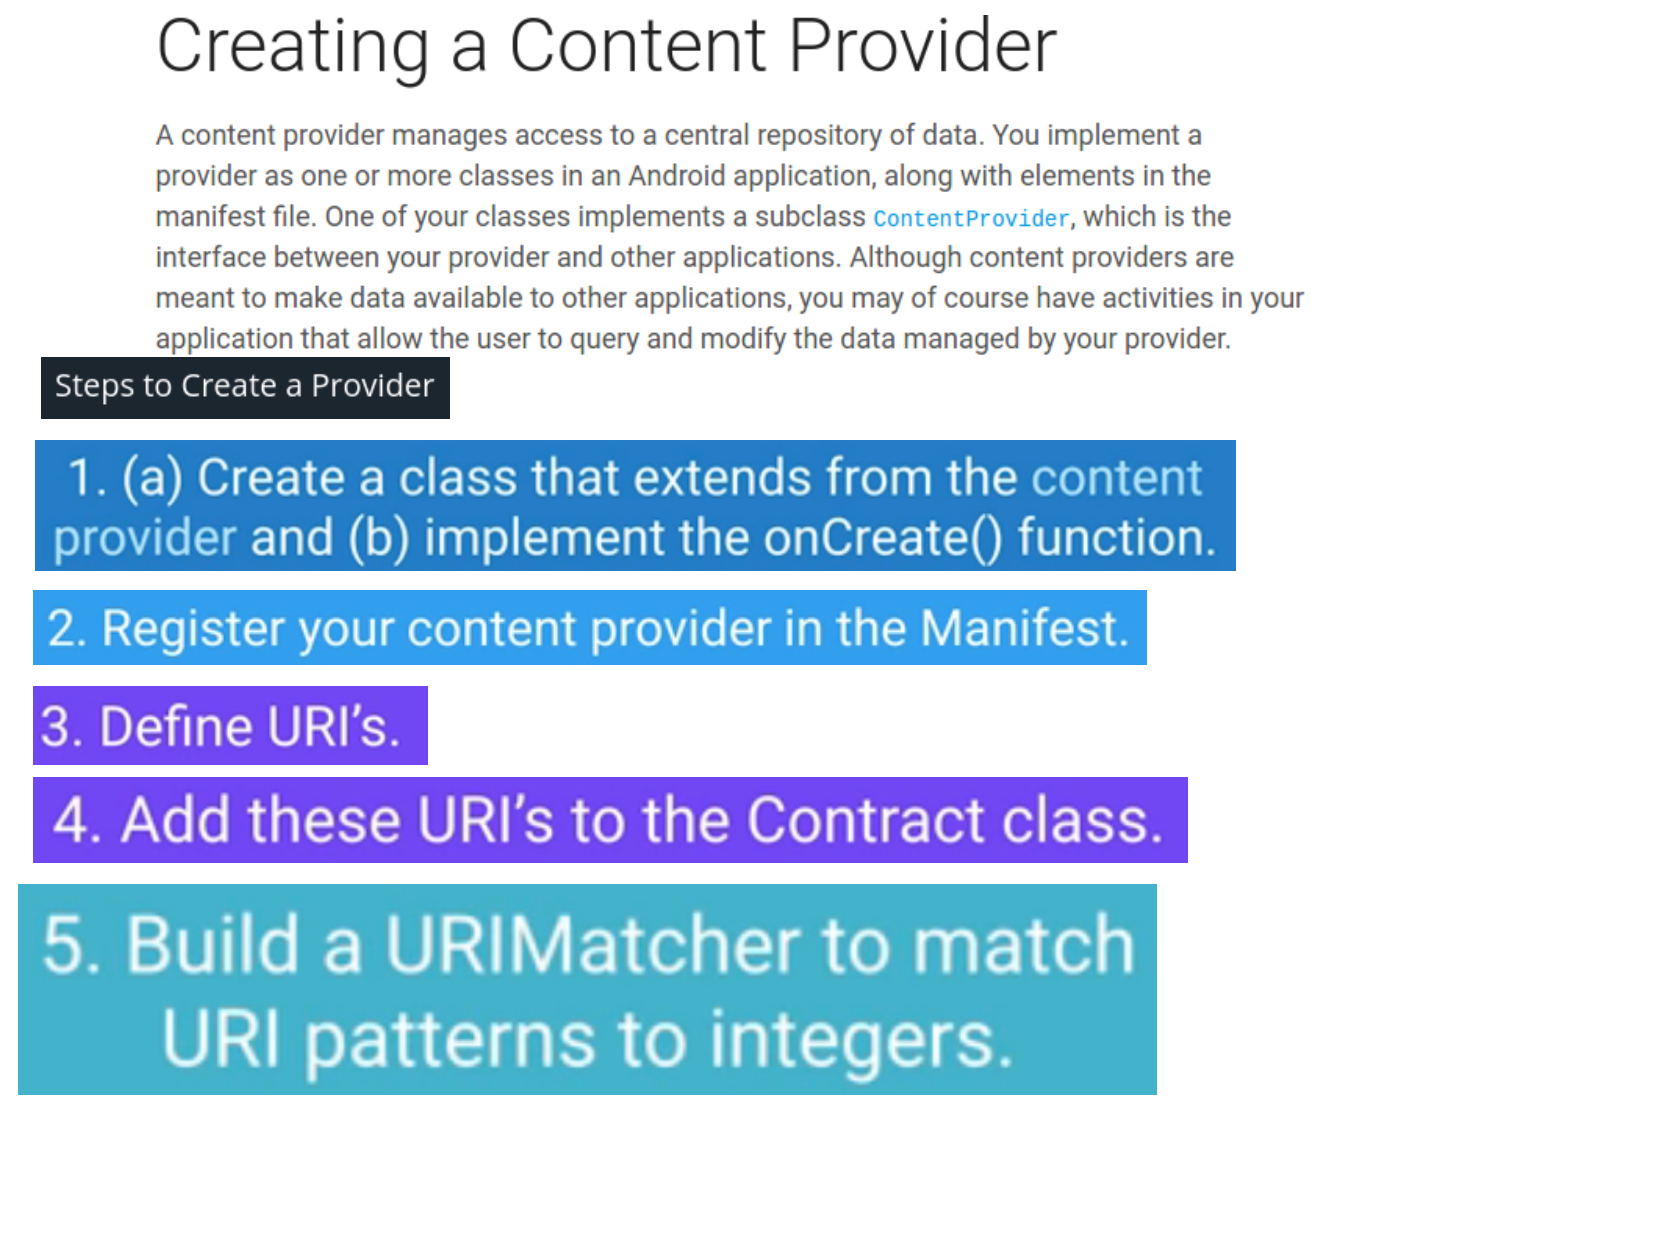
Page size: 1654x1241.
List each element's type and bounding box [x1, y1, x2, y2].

picture [33, 686, 428, 765]
picture [33, 777, 1188, 863]
picture [18, 884, 1157, 1095]
picture [41, 15, 1317, 419]
picture [33, 590, 1147, 665]
picture [35, 440, 1236, 571]
